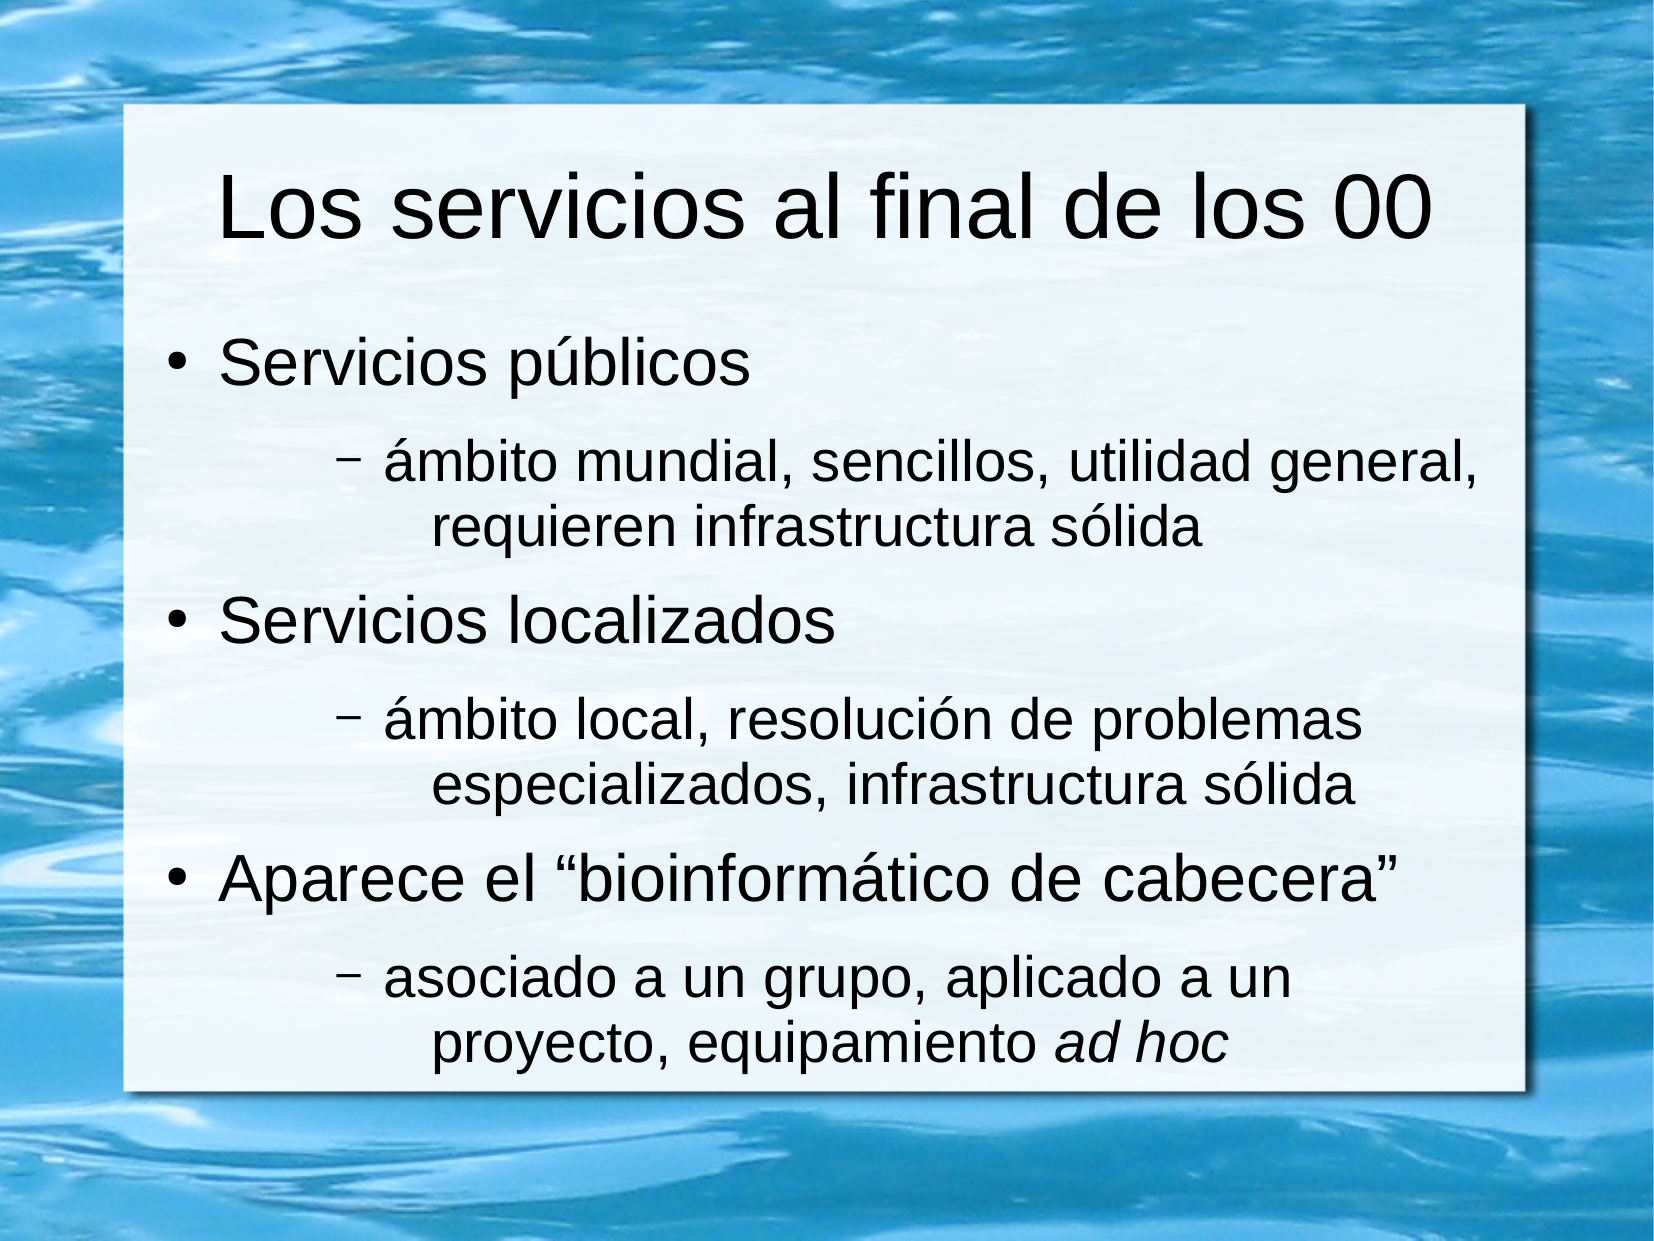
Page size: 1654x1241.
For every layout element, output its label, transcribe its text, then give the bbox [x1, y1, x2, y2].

title Los servicios al final de los 00 [147, 118, 1506, 296]
picture [0, 0, 1654, 1241]
list Servicios públicos ámbito mundial, sencillos, utilidad general, requieren infrastructura sólida Servicios localizados ámbito local, resolución de problemas especializados, infrastructura sólida Aparece el “bioinformático de cabecera” asociado a un grupo, aplicado a un proyecto, equipamiento ad hoc [147, 324, 1506, 1144]
